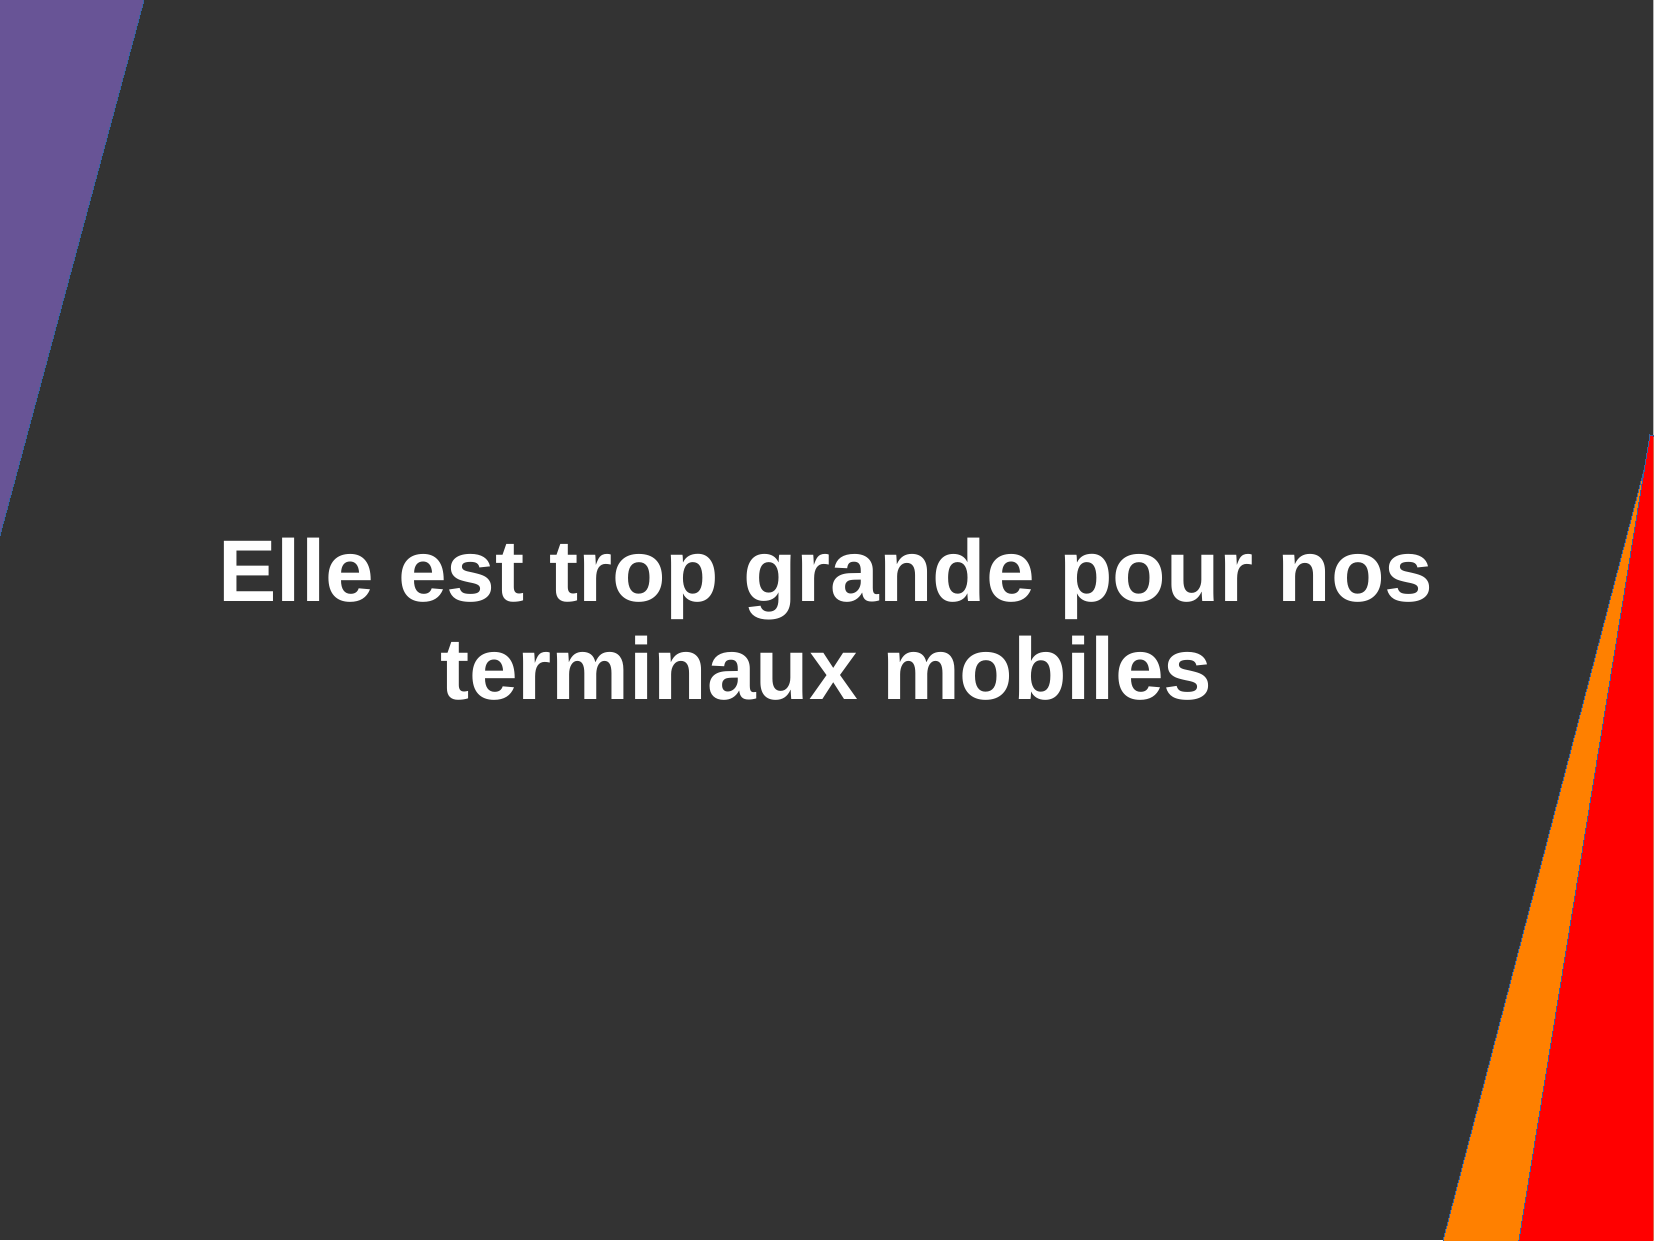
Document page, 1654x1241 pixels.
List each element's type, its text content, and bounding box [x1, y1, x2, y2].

title Elle est trop grande pour nos terminaux mobiles [31, 522, 1622, 718]
text_box [0, 0, 144, 536]
text_box [1442, 434, 1654, 1241]
